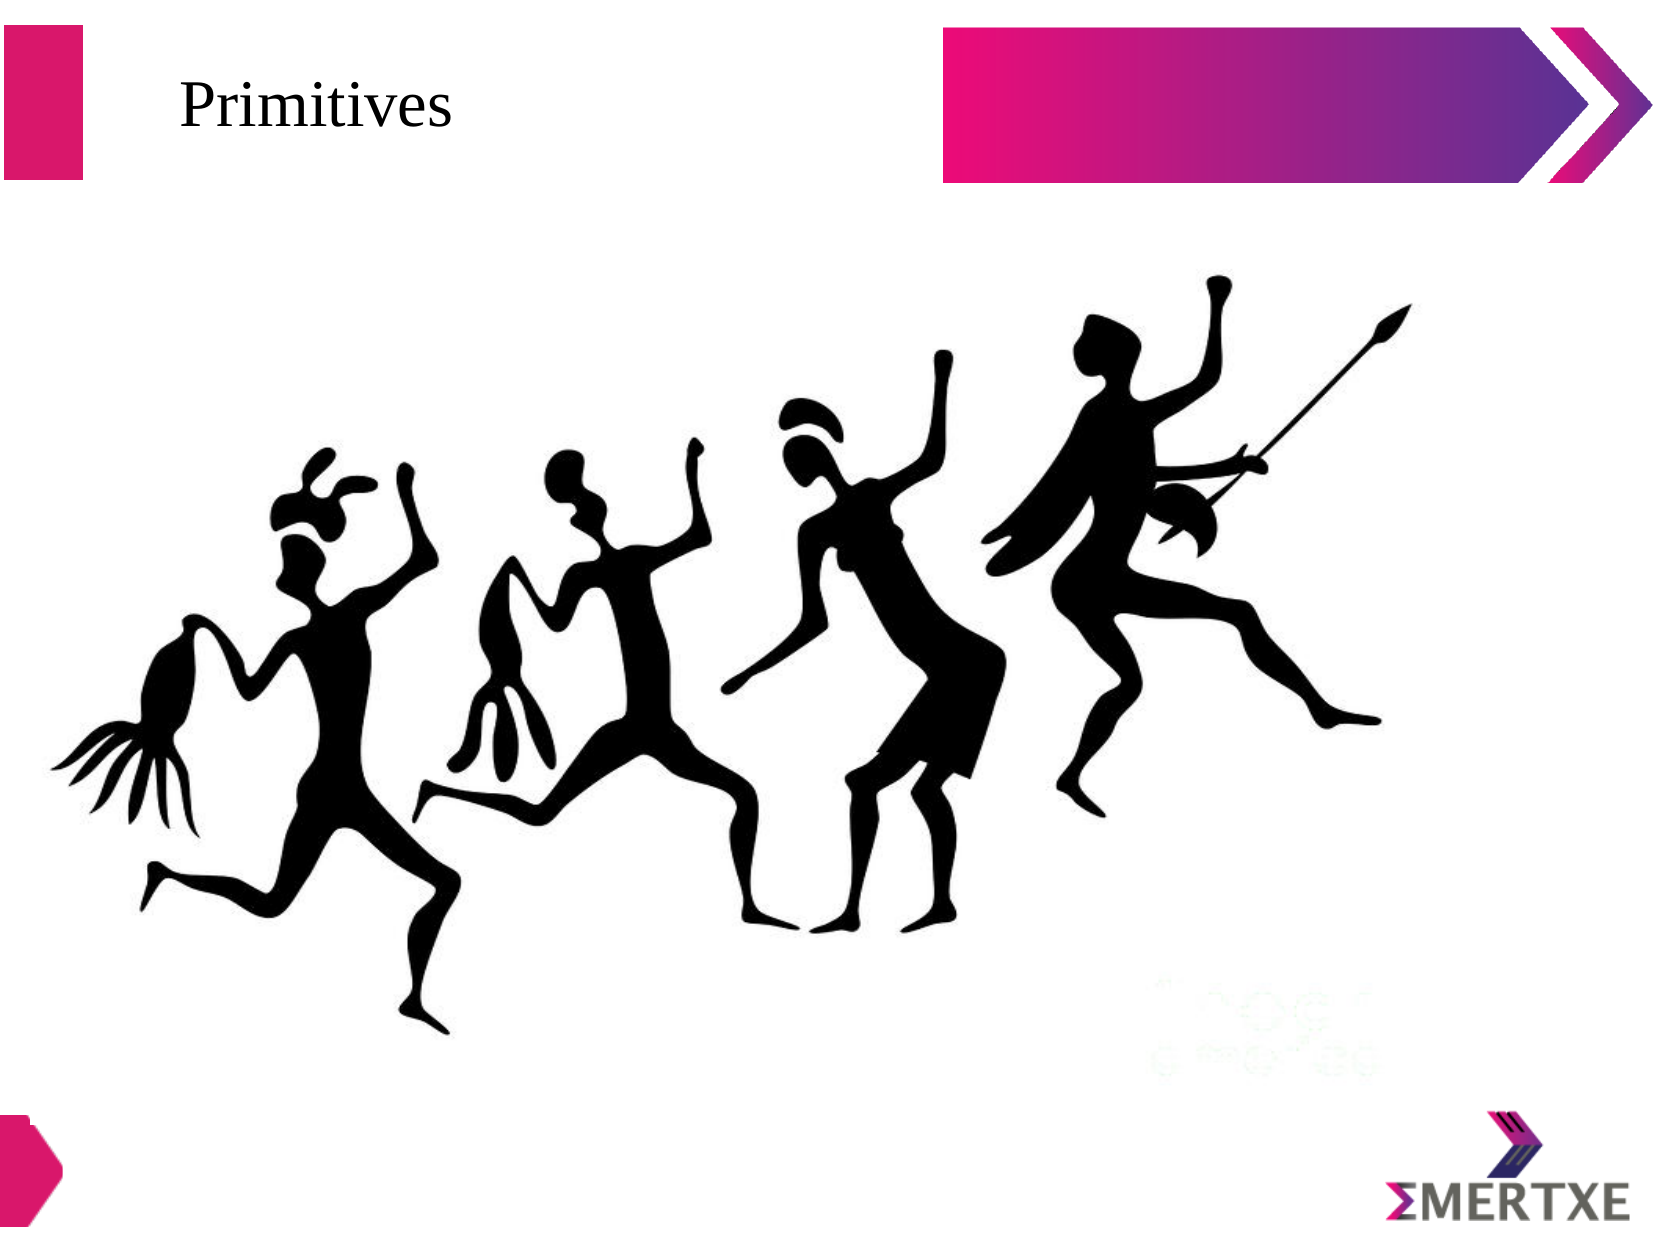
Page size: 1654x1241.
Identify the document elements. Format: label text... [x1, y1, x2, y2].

picture [30, 224, 1631, 1221]
text_box Primitives [165, 60, 676, 191]
picture [943, 27, 1653, 183]
